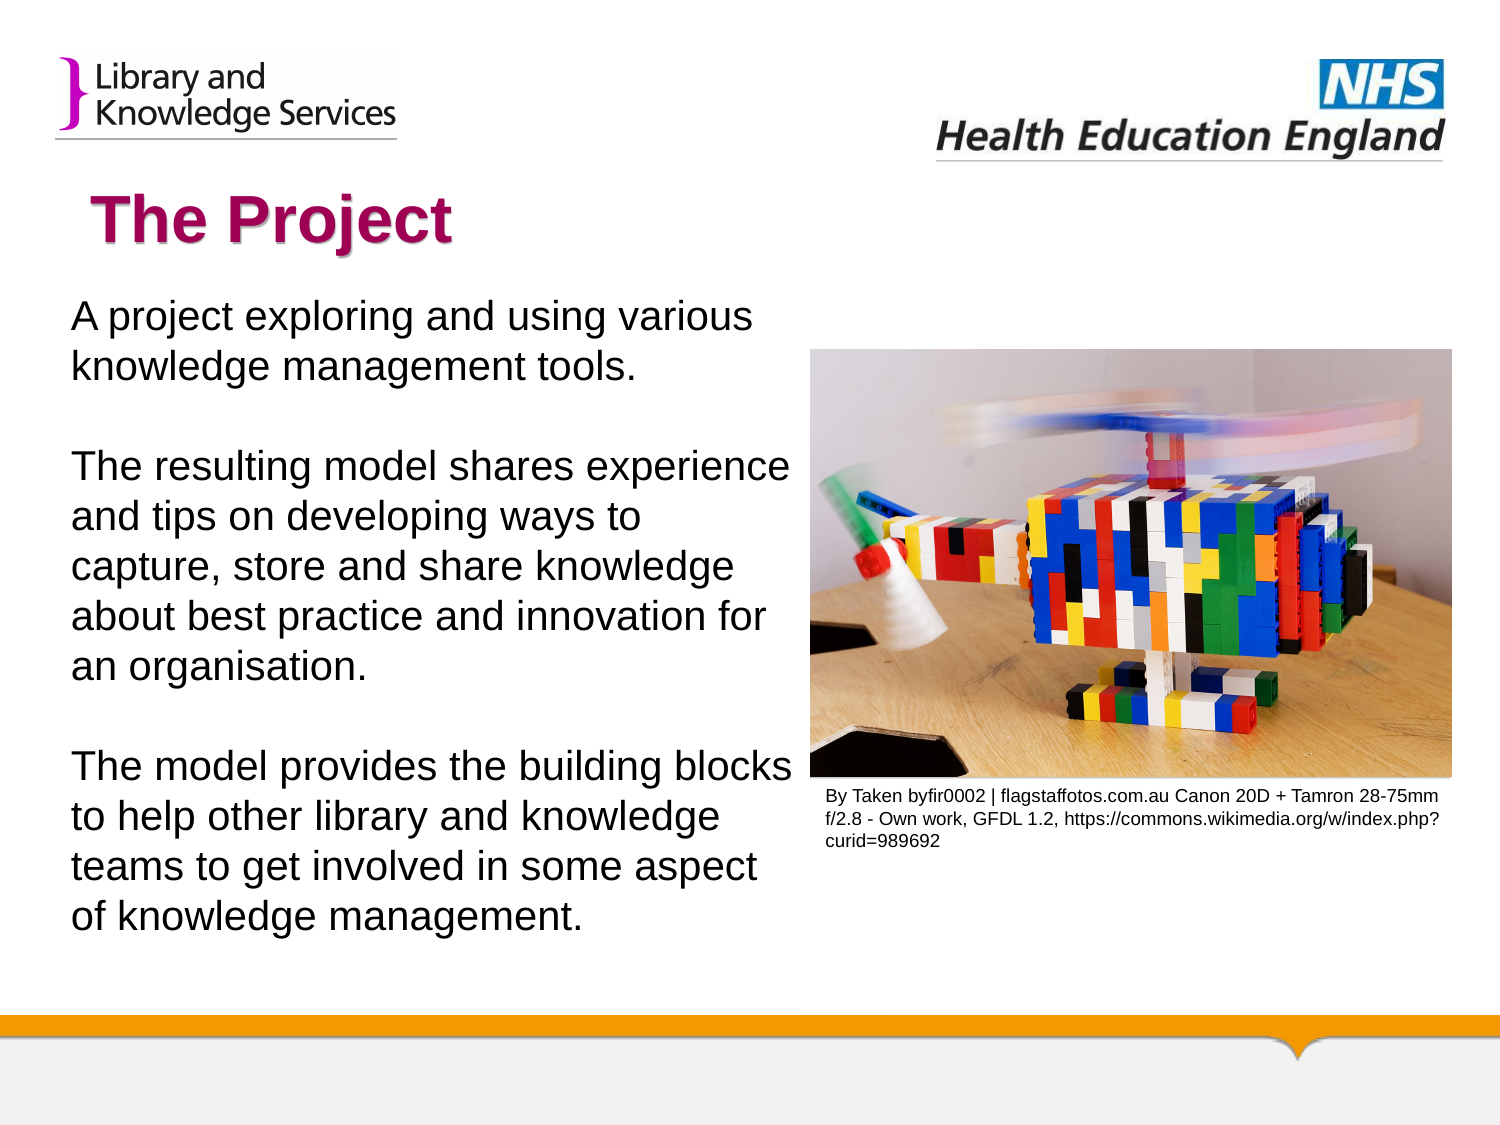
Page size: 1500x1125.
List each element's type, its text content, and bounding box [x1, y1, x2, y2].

picture [811, 349, 1452, 777]
title The Project [75, 168, 1351, 265]
text_box A project exploring and using various knowledge management tools. The resulting model shares experience and tips on developing ways to capture, store and share knowledge about best practice and innovation for an organisation. The model provides the building blocks to help other library and knowledge teams to get involved in some aspect of knowledge management. [55, 281, 811, 953]
picture [55, 50, 399, 138]
text_box By Taken byfir0002 | flagstaffotos.com.au Canon 20D + Tamron 28-75mm f/2.8 - Own work, GFDL 1.2, https://commons.wikimedia.org/w/index.php?curid=989692 [810, 777, 1473, 859]
